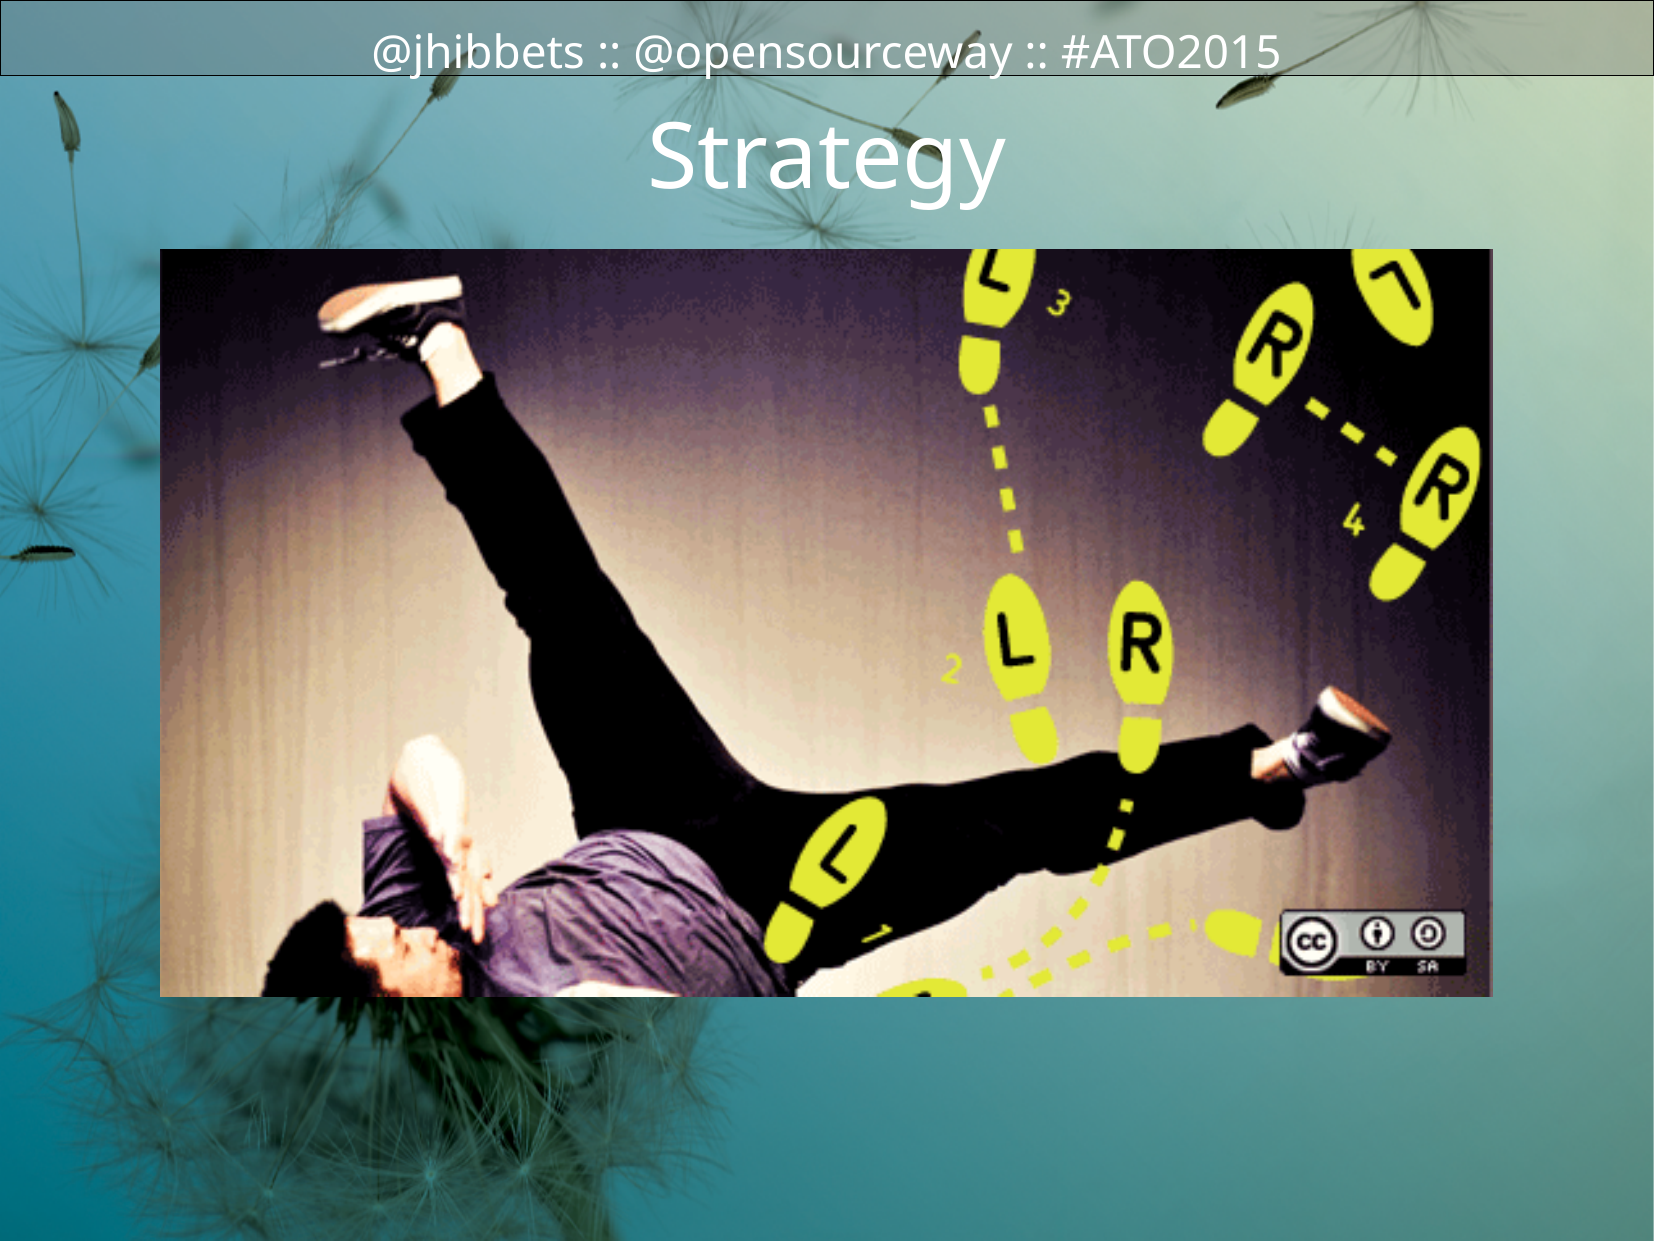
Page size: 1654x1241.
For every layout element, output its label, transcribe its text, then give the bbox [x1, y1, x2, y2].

picture [0, 76, 1654, 1241]
title Strategy [82, 49, 1571, 257]
